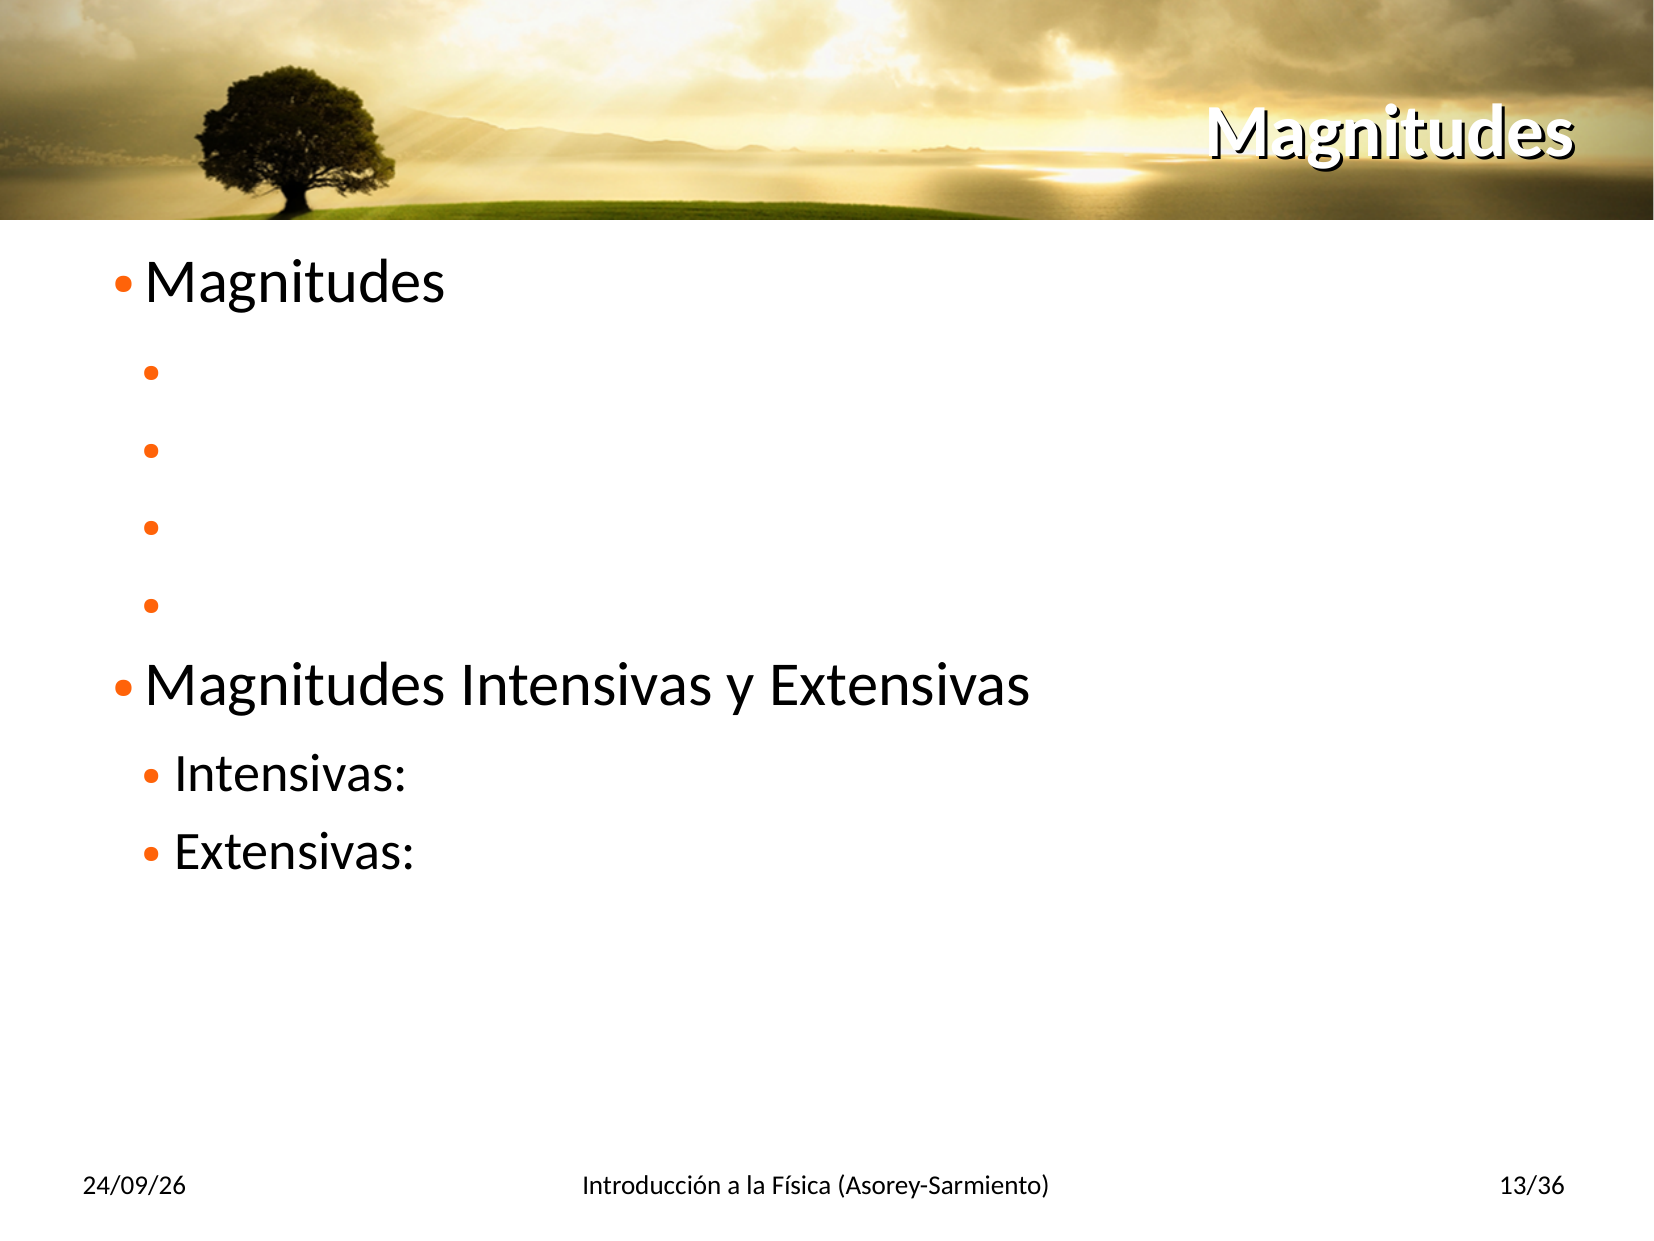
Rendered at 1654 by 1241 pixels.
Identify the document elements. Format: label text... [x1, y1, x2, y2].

list Magnitudes Magnitudes Intensivas y Extensivas Intensivas: Extensivas: [82, 255, 1571, 1074]
picture [0, 0, 1654, 220]
title Magnitudes [86, 49, 1576, 226]
